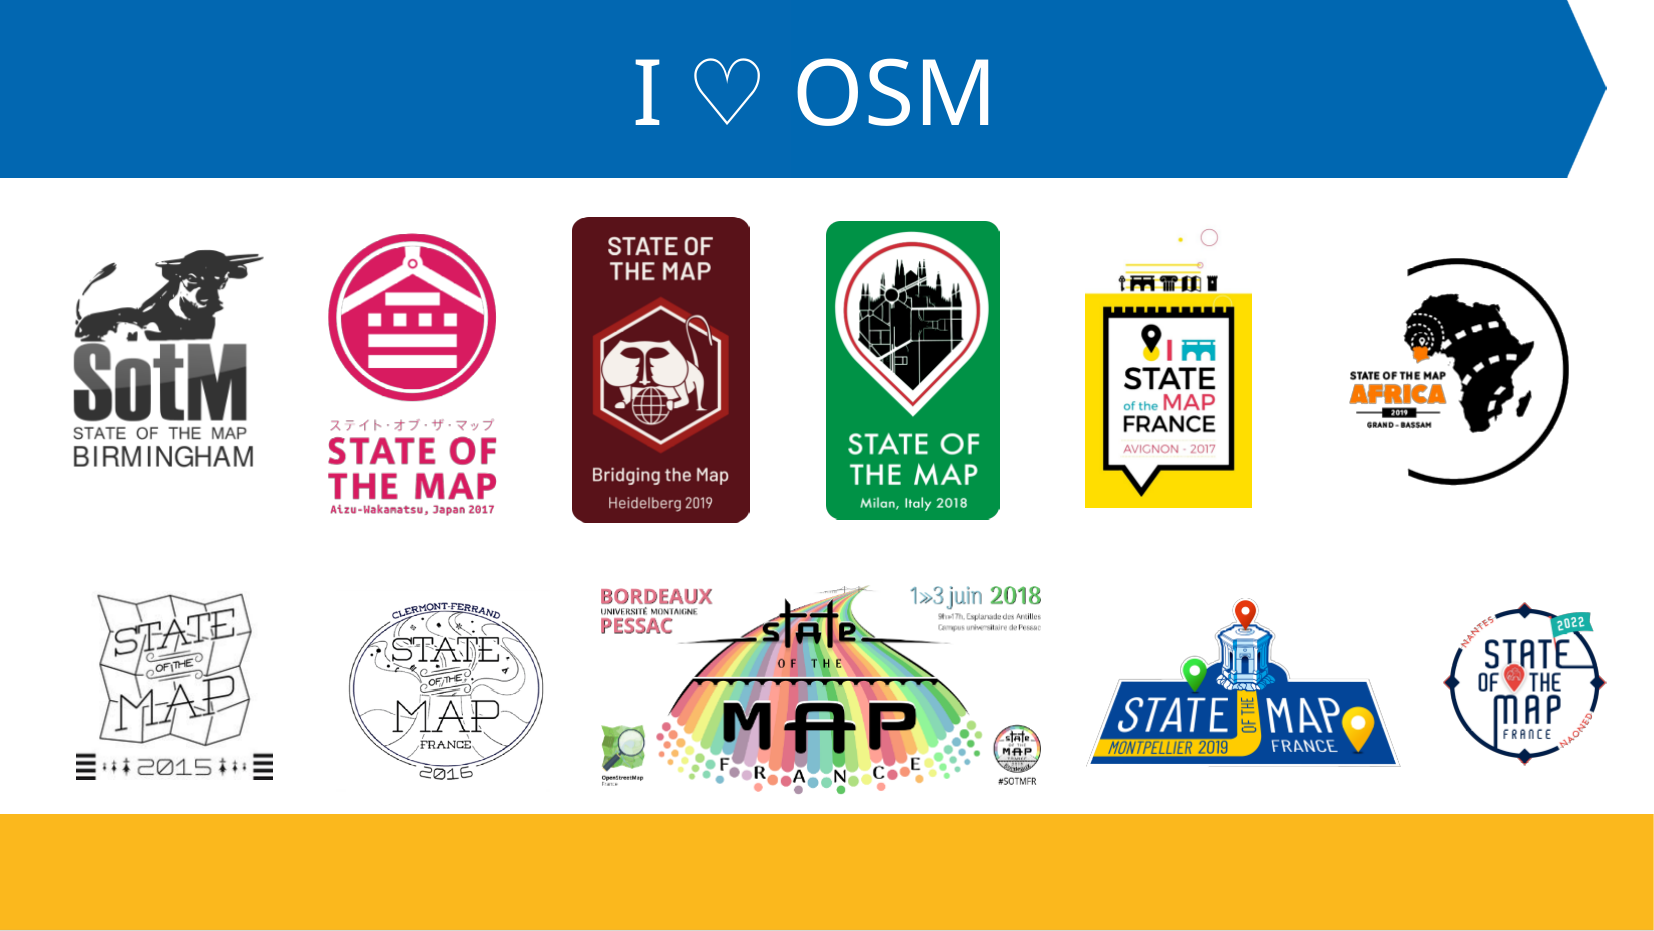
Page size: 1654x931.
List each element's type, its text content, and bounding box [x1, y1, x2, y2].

picture [1312, 236, 1607, 532]
picture [0, 814, 1654, 931]
picture [1085, 216, 1252, 508]
picture [572, 217, 751, 523]
picture [59, 228, 272, 485]
picture [0, 0, 1607, 178]
title I ♡ OSM [230, 36, 1400, 144]
picture [336, 590, 550, 792]
picture [76, 583, 273, 780]
picture [590, 572, 1052, 804]
picture [1086, 598, 1401, 768]
picture [1443, 602, 1607, 766]
picture [307, 212, 518, 537]
picture [826, 221, 1000, 520]
